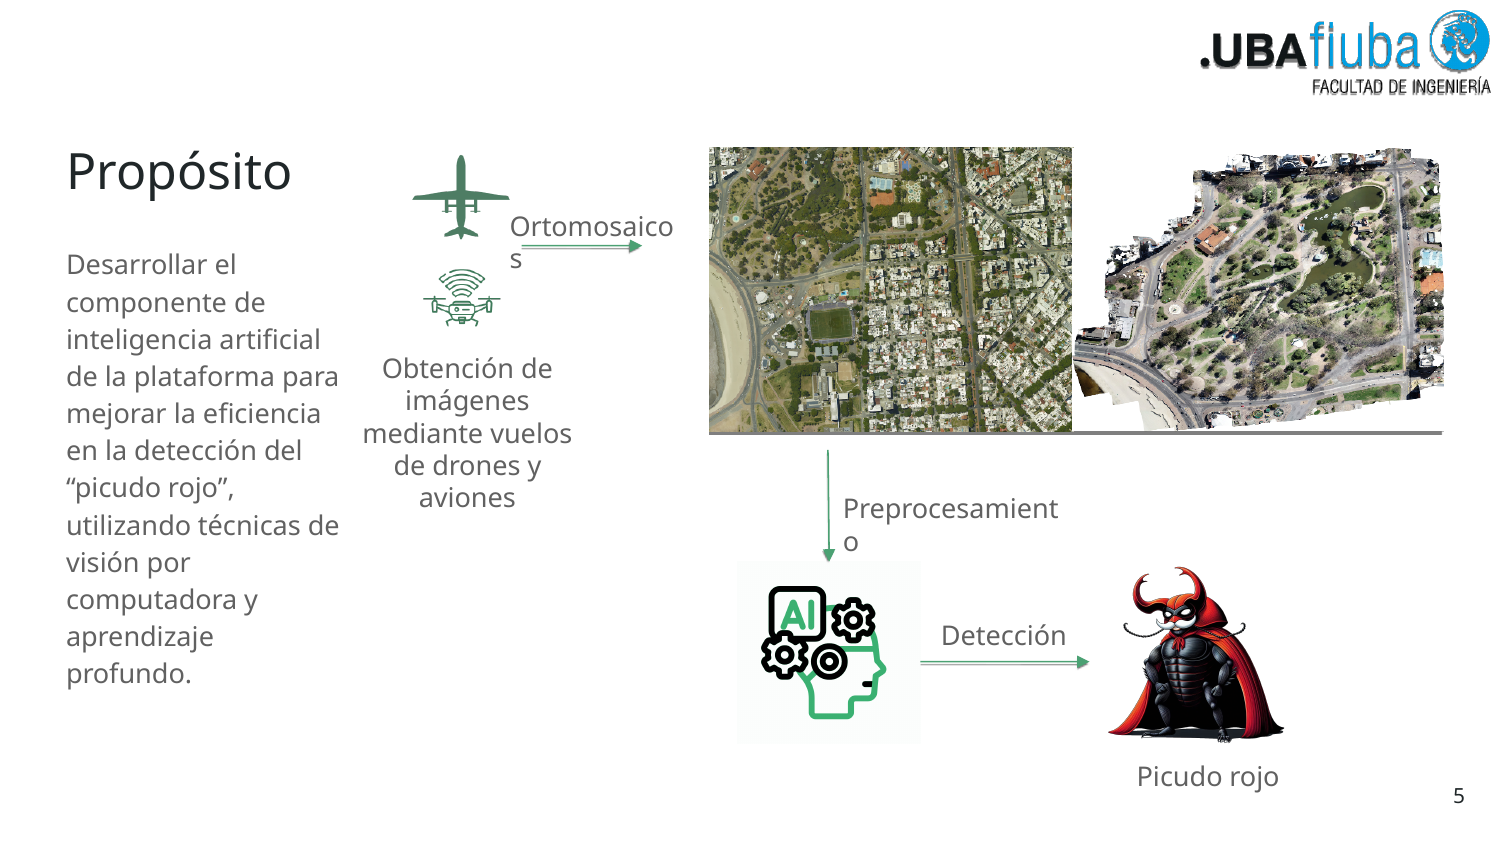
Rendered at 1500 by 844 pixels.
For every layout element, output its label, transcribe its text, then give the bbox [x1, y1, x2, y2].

picture [737, 561, 921, 744]
picture [709, 147, 1444, 432]
text_box Ortomosaicos [512, 193, 699, 290]
title Propósito [51, 91, 512, 216]
text_box Obtención de imágenes mediante vuelos de drones y aviones [338, 335, 597, 529]
text_box Detección [925, 603, 1083, 667]
picture [411, 147, 512, 335]
list Desarrollar el componente de inteligencia artificial de la plataforma para mejorar la eficiencia en la detección del “picudo rojo”, utilizando técnicas de visión por computadora y aprendizaje profundo. [51, 227, 359, 750]
picture [1192, 0, 1500, 103]
picture [1104, 561, 1287, 744]
slide_number <number> [1389, 764, 1480, 830]
text_box Preprocesamiento [827, 476, 1083, 572]
text_box Picudo rojo [1121, 743, 1304, 807]
